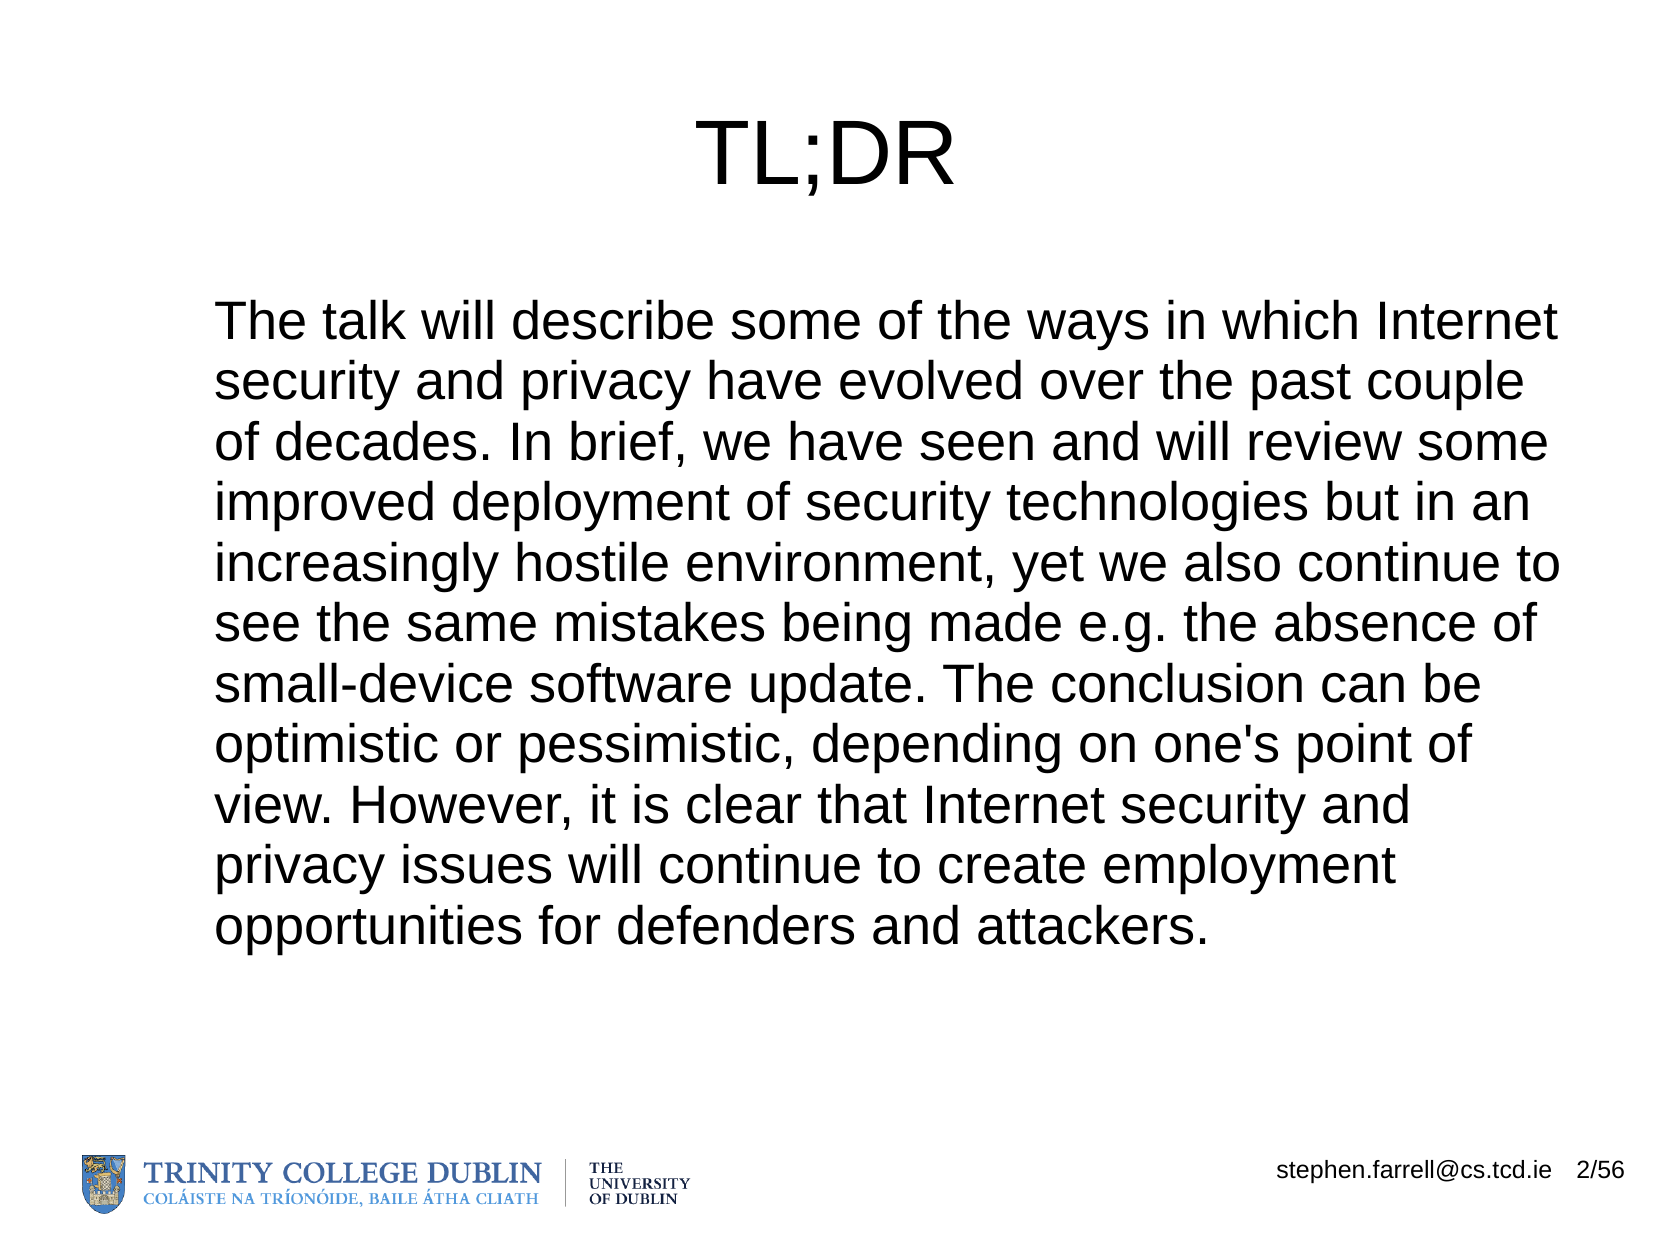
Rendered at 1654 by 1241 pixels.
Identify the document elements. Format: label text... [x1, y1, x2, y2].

list The talk will describe some of the ways in which Internet security and privacy have evolved over the past couple of decades. In brief, we have seen and will review some improved deployment of security technologies but in an increasingly hostile environment, yet we also continue to see the same mistakes being made e.g. the absence of small-device software update. The conclusion can be optimistic or pessimistic, depending on one's point of view. However, it is clear that Internet security and privacy issues will continue to create employment opportunities for defenders and attackers. [82, 290, 1571, 1010]
title TL;DR [82, 49, 1571, 257]
picture [82, 1155, 694, 1214]
